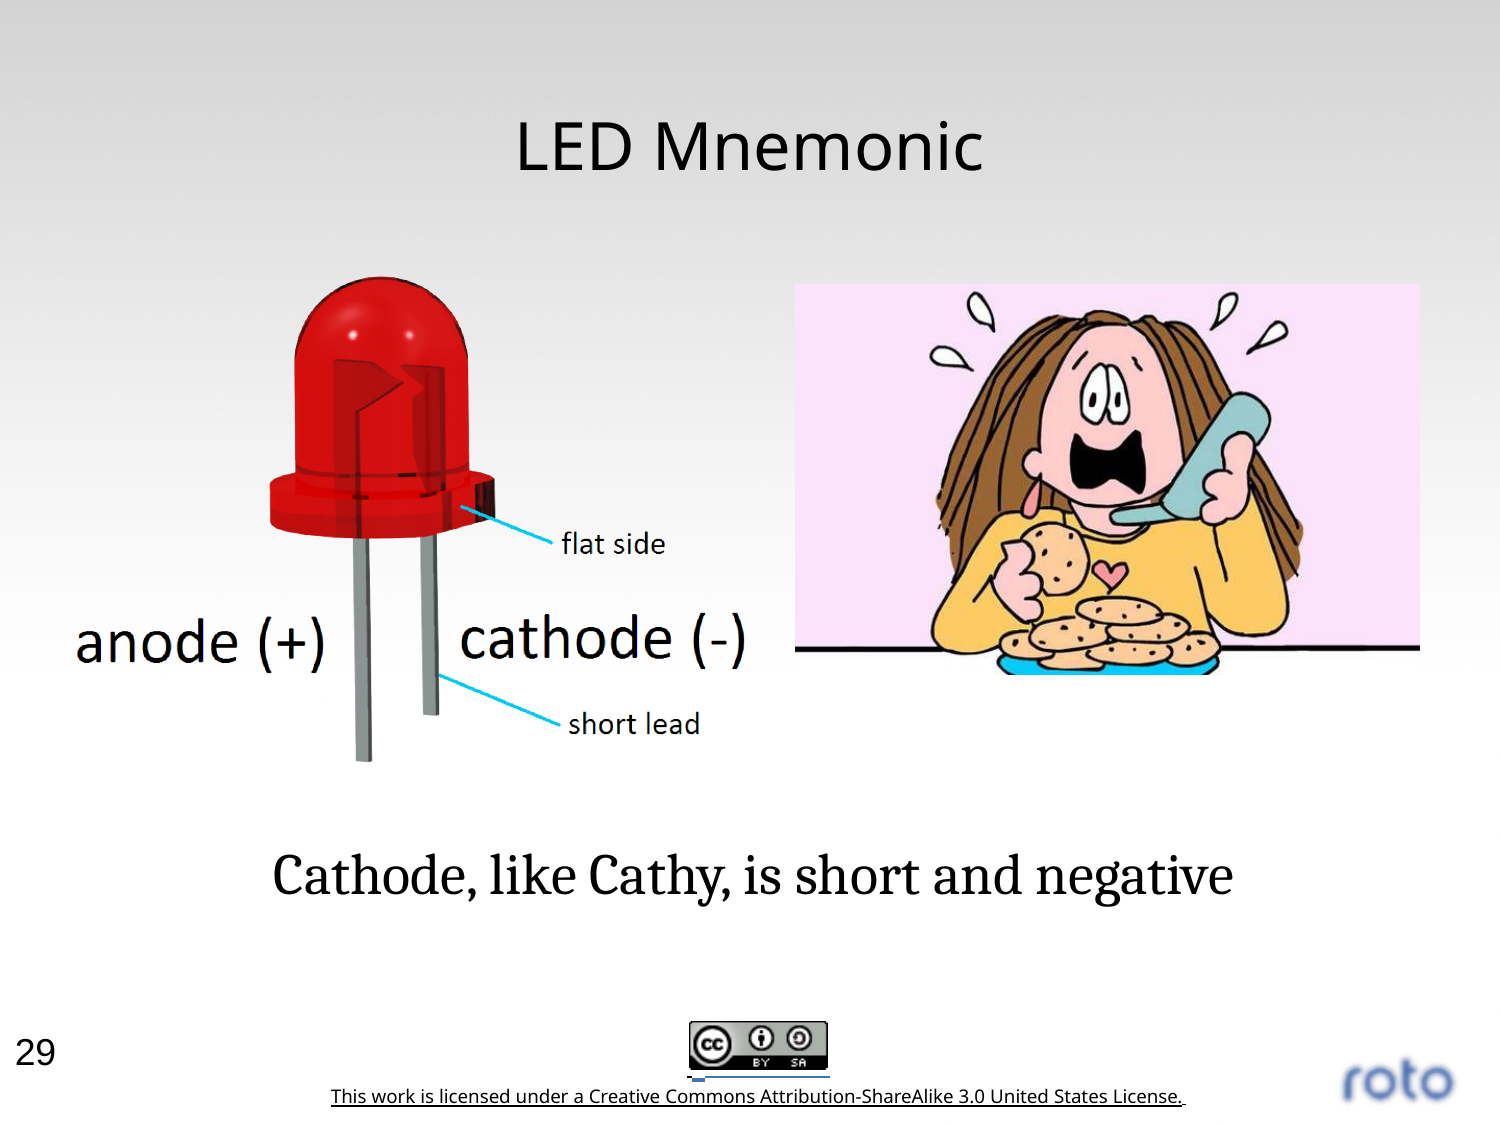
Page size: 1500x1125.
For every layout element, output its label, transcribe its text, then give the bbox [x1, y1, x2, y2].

list Cathode, like Cathy, is short and negative [259, 828, 1250, 960]
picture [0, 0, 1500, 1125]
title LED Mnemonic [112, 49, 1388, 238]
